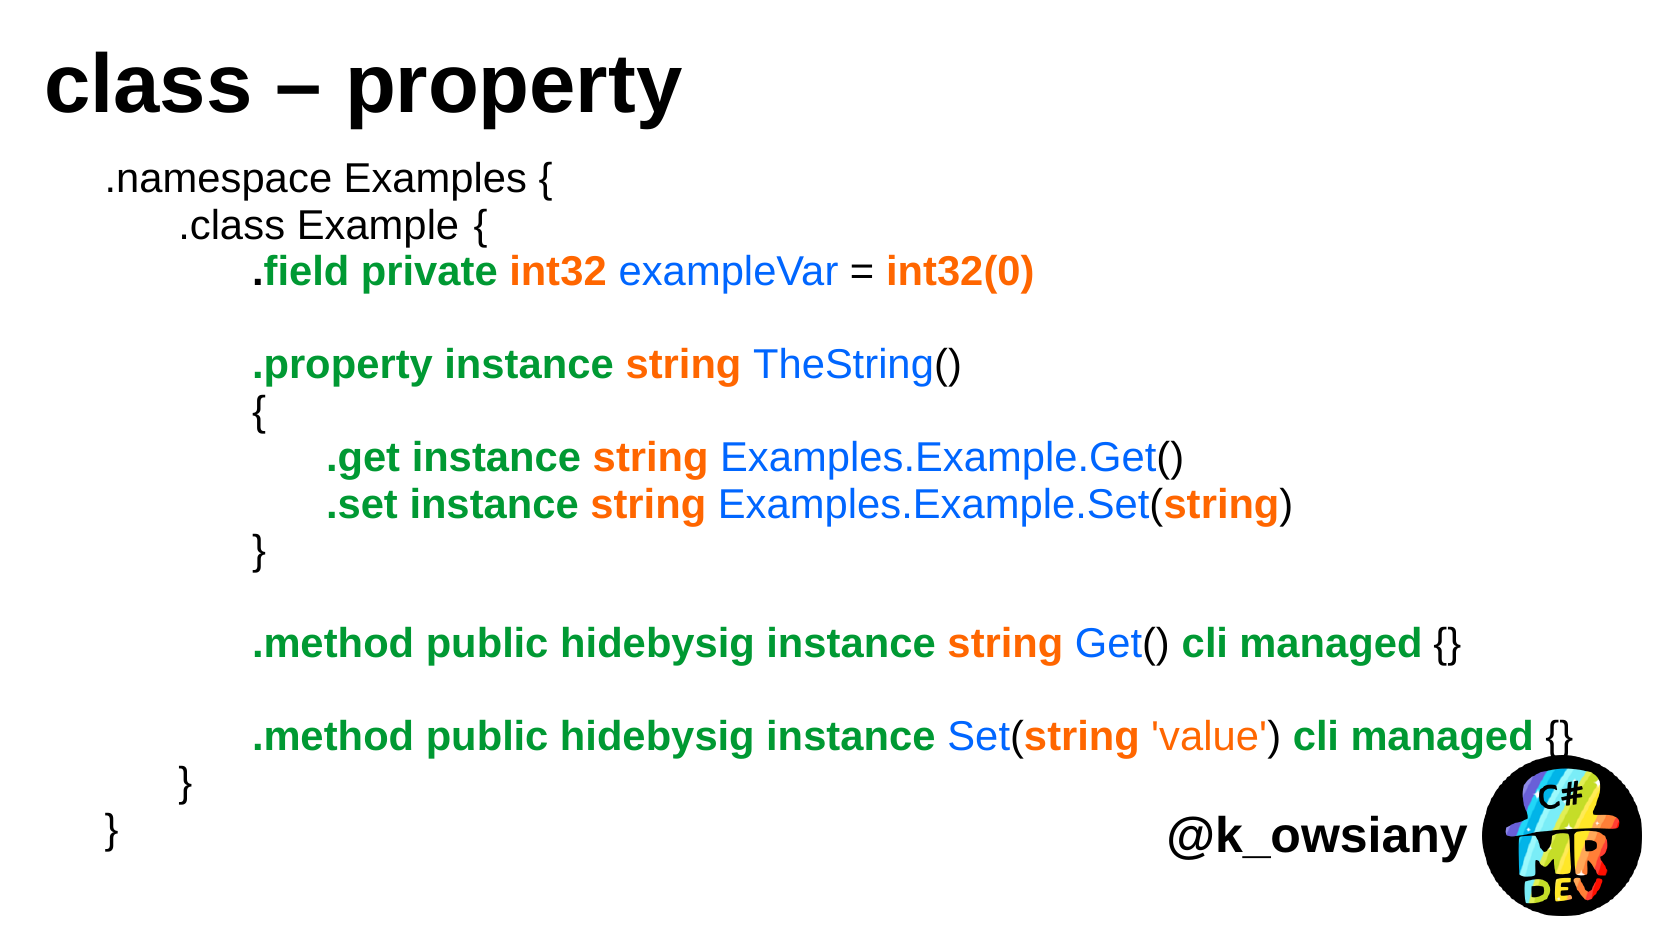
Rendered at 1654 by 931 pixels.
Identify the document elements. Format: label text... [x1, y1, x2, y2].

picture [1482, 910, 1642, 916]
text_box class – property [29, 29, 1400, 145]
text_box .namespace Examples { .class Example { .field private int32 exampleVar = int32(0) .property instance string TheString() { .get instance string Examples.Example.Get() .set instance string Examples.Example.Set(string) } .method public hidebysig instance string Get() cli managed {} .method public hidebysig instance Set(string 'value') cli managed {} } } [89, 147, 1642, 910]
